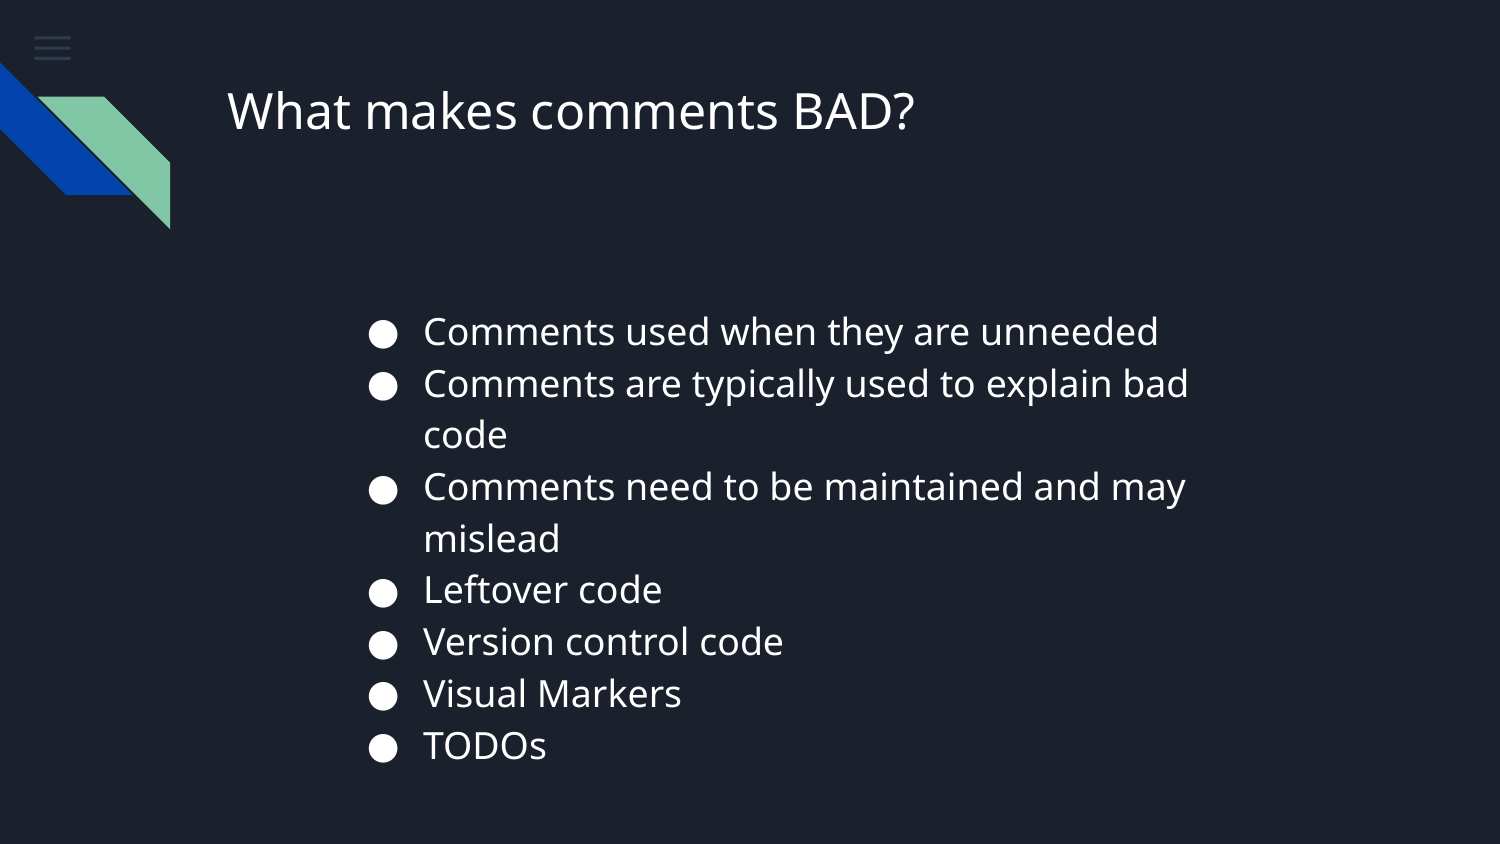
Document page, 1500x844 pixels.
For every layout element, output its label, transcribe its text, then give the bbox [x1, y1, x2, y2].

title What makes comments BAD? [212, 64, 1368, 215]
list Comments used when they are unneeded Comments are typically used to explain bad code Comments need to be maintained and may mislead Leftover code Version control code Visual Markers TODOs [333, 286, 1298, 792]
